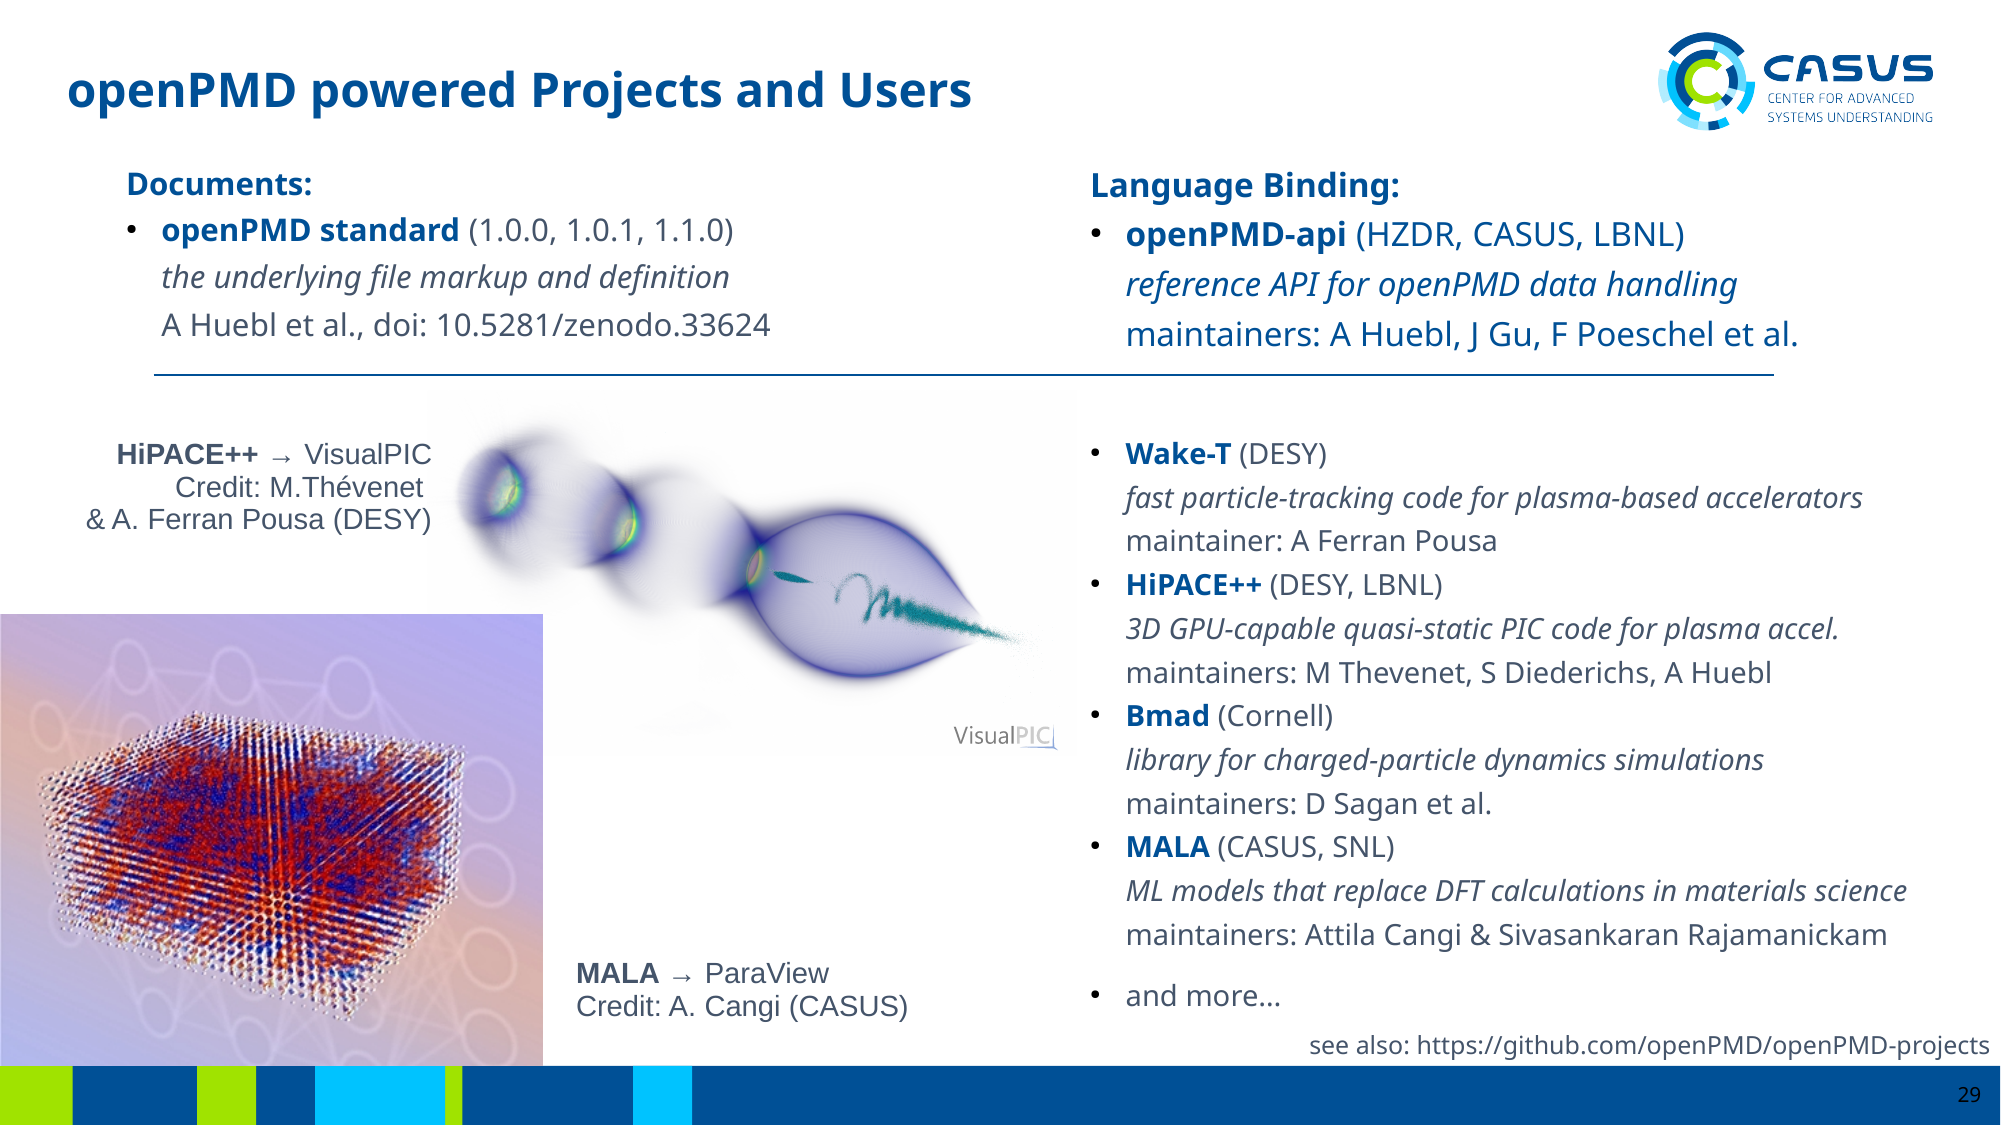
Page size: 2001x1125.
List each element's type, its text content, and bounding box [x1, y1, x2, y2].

text_box see also: https://github.com/openPMD/openPMD-projects [1127, 1020, 2001, 1070]
text_box HiPACE++ → VisualPIC Credit: M.Thévenet & A. Ferran Pousa (DESY) [71, 430, 448, 544]
picture [1658, 32, 1933, 131]
list Documents: openPMD standard (1.0.0, 1.0.1, 1.1.0) the underlying file markup and definition A Huebl et al., doi: 10.5281/zenodo.33624 [66, 157, 948, 480]
title openPMD powered Projects and Users [66, 54, 1621, 123]
text_box MALA → ParaView Credit: A. Cangi (CASUS) [561, 950, 925, 1031]
picture [0, 390, 1077, 1066]
list Language Binding: openPMD-api (HZDR, CASUS, LBNL) reference API for openPMD data handling maintainers: A Huebl, J Gu, F Poeschel et al. Wake-T (DESY) fast particle-tracking code for plasma-based accelerators maintainer: A Ferran Pousa HiPACE++ (DESY, LBNL) 3D GPU-capable quasi-static PIC code for plasma accel. maintainers: M Thevenet, S Diederichs, A Huebl Bmad (Cornell) library for charged-particle dynamics simulations maintainers: D Sagan et al. MALA (CASUS, SNL) ML models that replace DFT calculations in materials science maintainers: Attila Cangi & Sivasankaran Rajamanickam and more… [1031, 157, 1969, 1016]
